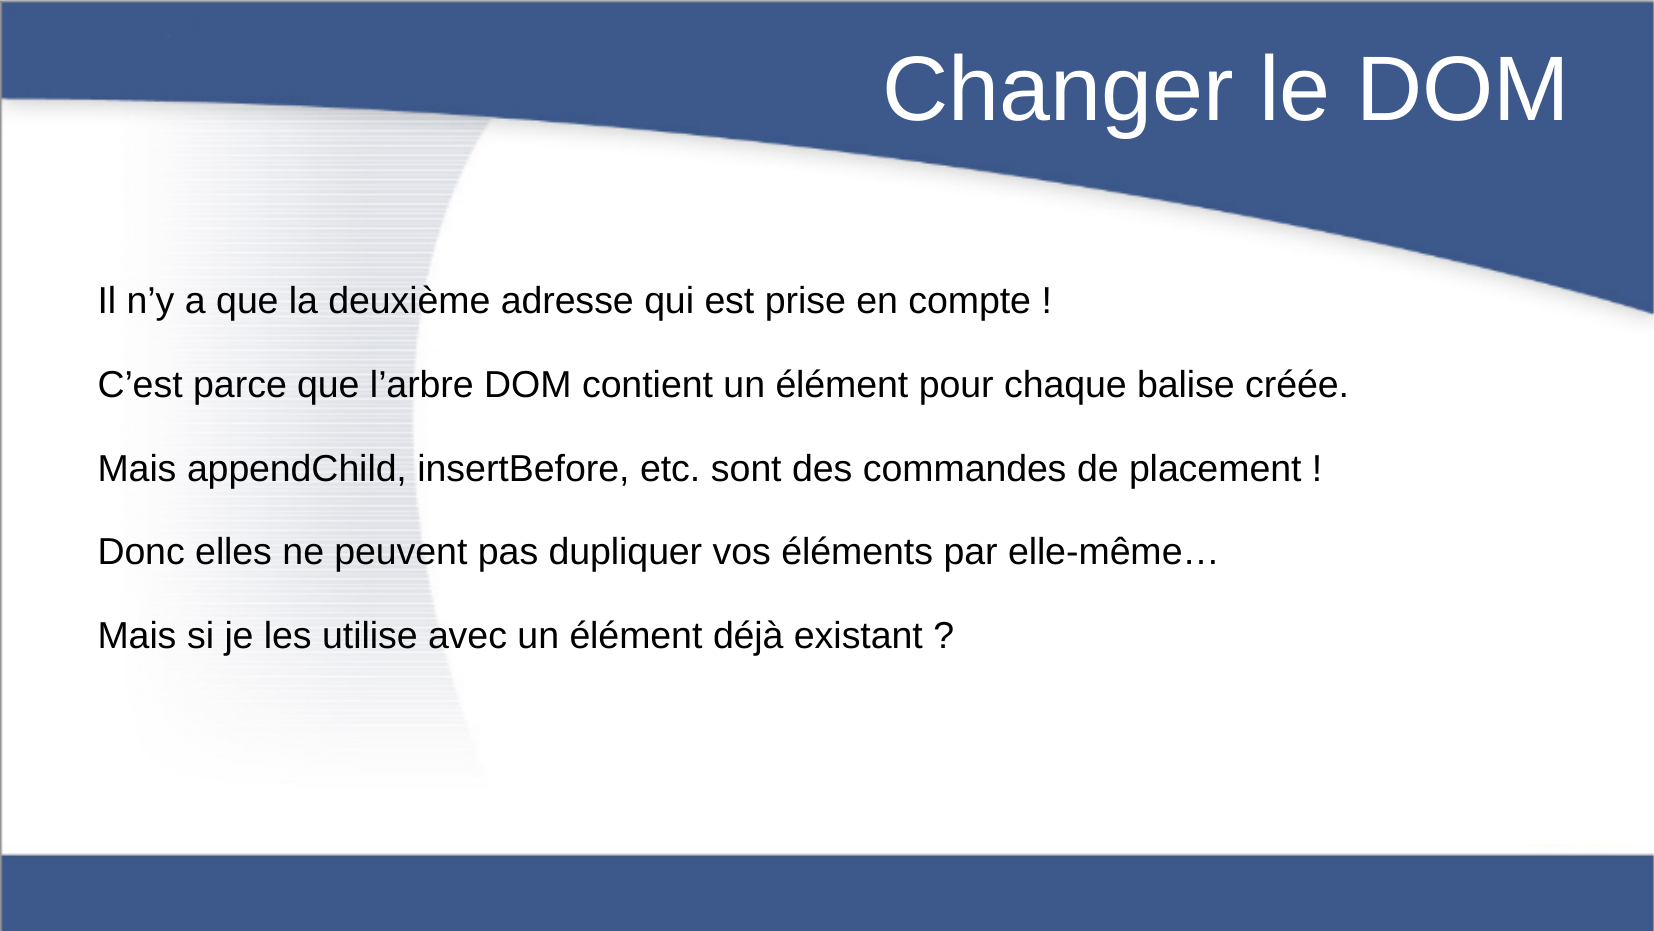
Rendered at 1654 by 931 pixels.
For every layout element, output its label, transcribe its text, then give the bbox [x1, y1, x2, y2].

picture [0, 0, 1654, 931]
title Changer le DOM [82, 37, 1571, 193]
text_box Il n’y a que la deuxième adresse qui est prise en compte ! C’est parce que l’arbre DOM contient un élément pour chaque balise créée. Mais appendChild, insertBefore, etc. sont des commandes de placement ! Donc elles ne peuvent pas dupliquer vos éléments par elle-même… Mais si je les utilise avec un élément déjà existant ? [82, 271, 1548, 745]
